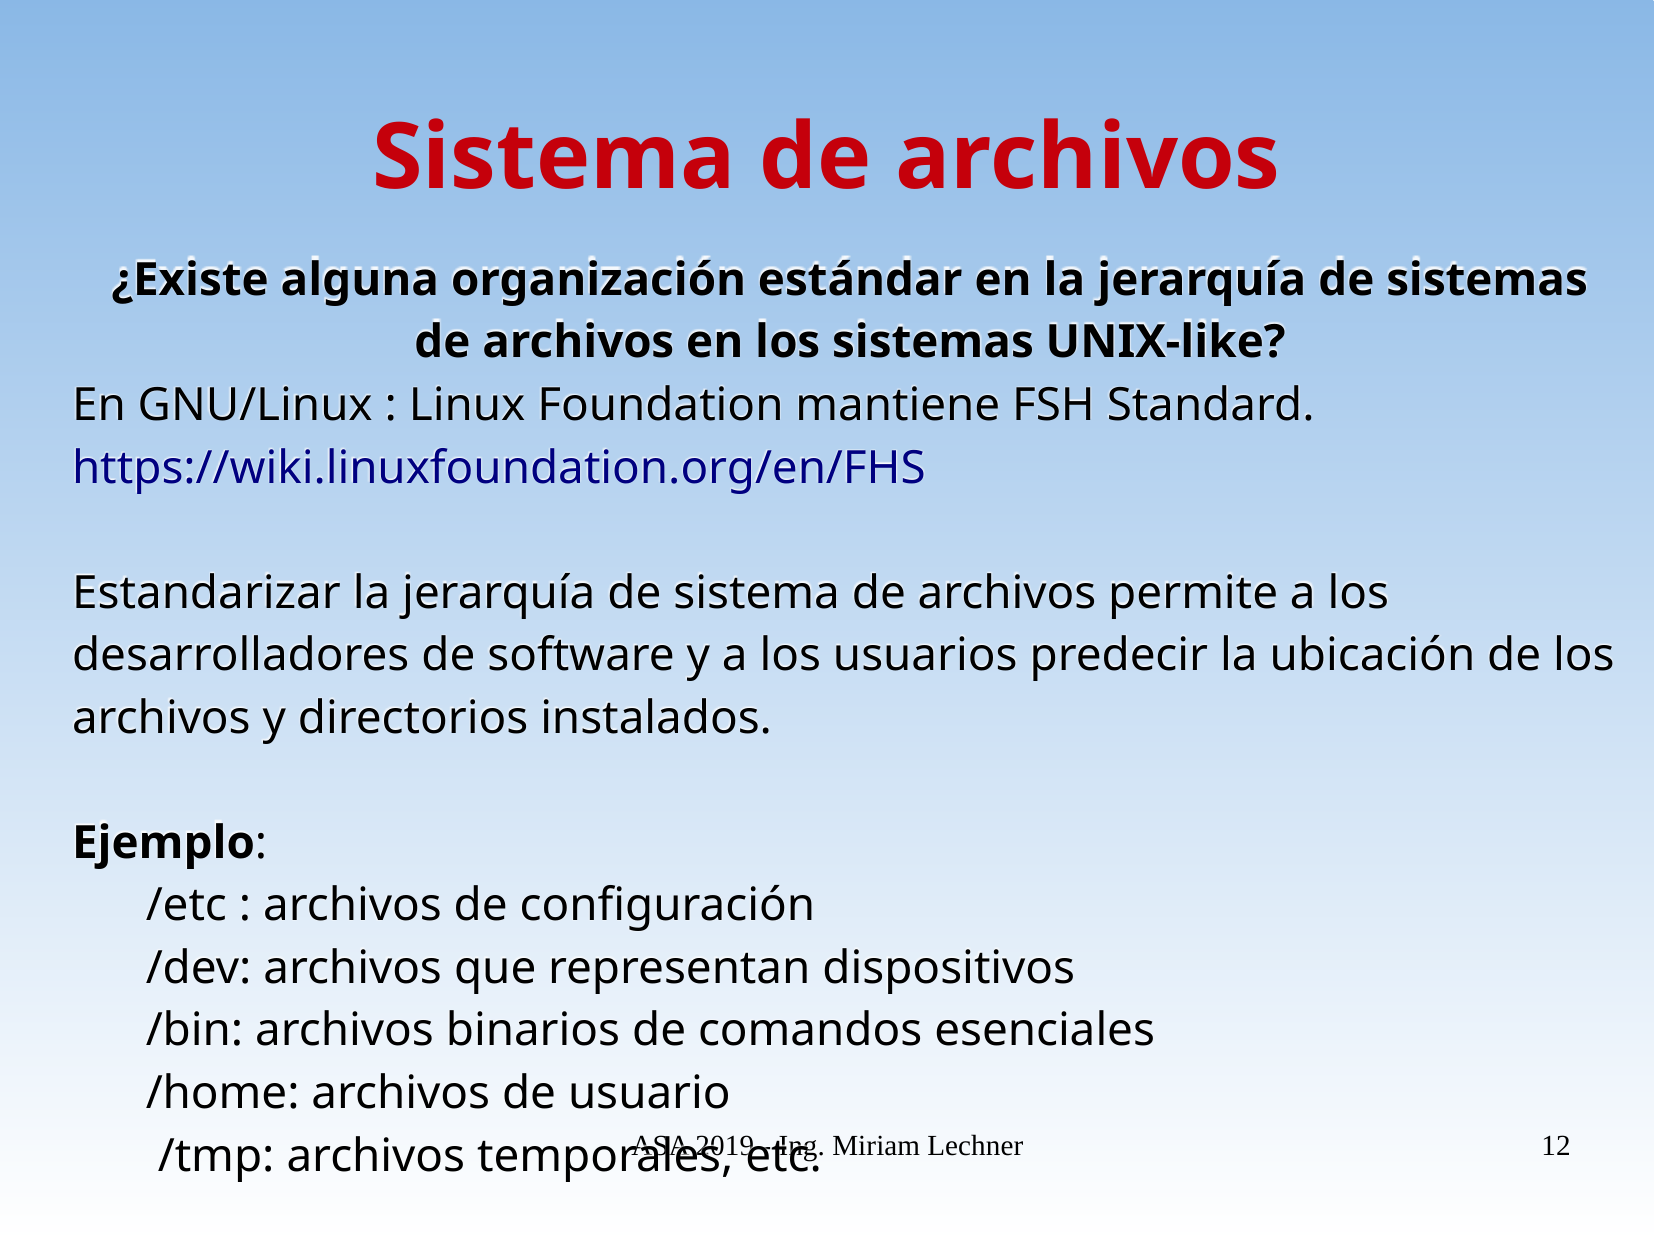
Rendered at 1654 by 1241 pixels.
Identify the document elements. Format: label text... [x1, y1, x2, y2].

text_box ¿Existe alguna organización estándar en la jerarquía de sistemas de archivos en los sistemas UNIX-like? En GNU/Linux : Linux Foundation mantiene FSH Standard. https://wiki.linuxfoundation.org/en/FHS Estandarizar la jerarquía de sistema de archivos permite a los desarrolladores de software y a los usuarios predecir la ubicación de los archivos y directorios instalados. Ejemplo: /etc : archivos de configuración /dev: archivos que representan dispositivos /bin: archivos binarios de comandos esenciales /home: archivos de usuario /tmp: archivos temporales, etc. [57, 239, 1544, 1207]
title Sistema de archivos [82, 49, 1571, 257]
